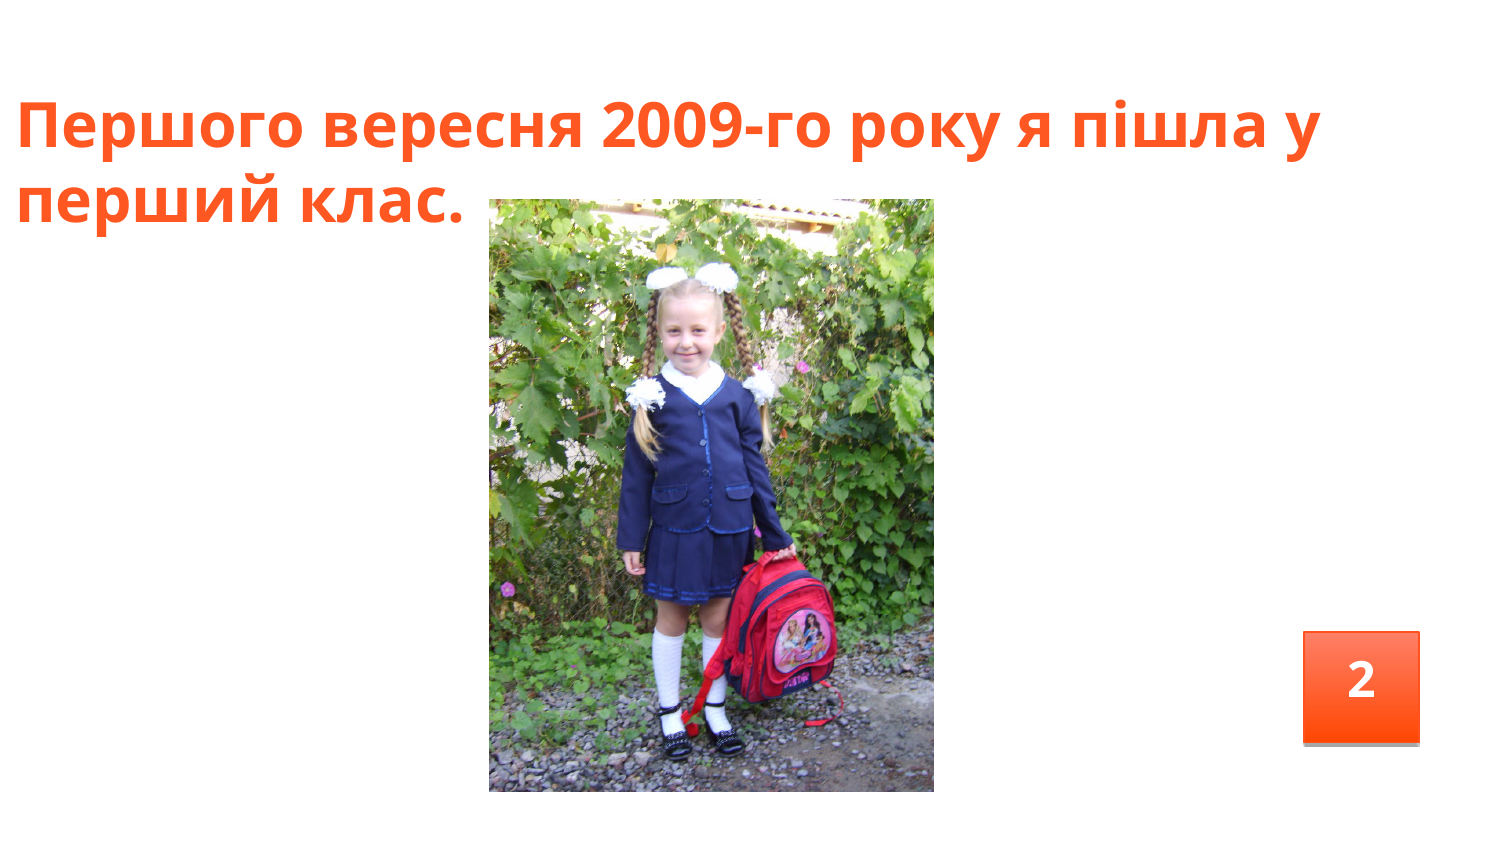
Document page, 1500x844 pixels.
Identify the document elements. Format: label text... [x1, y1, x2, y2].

title Першого вересня 2009-го року я пішла у перший клас. [0, 69, 1500, 164]
picture [489, 199, 934, 792]
text_box 2 [1304, 632, 1419, 743]
